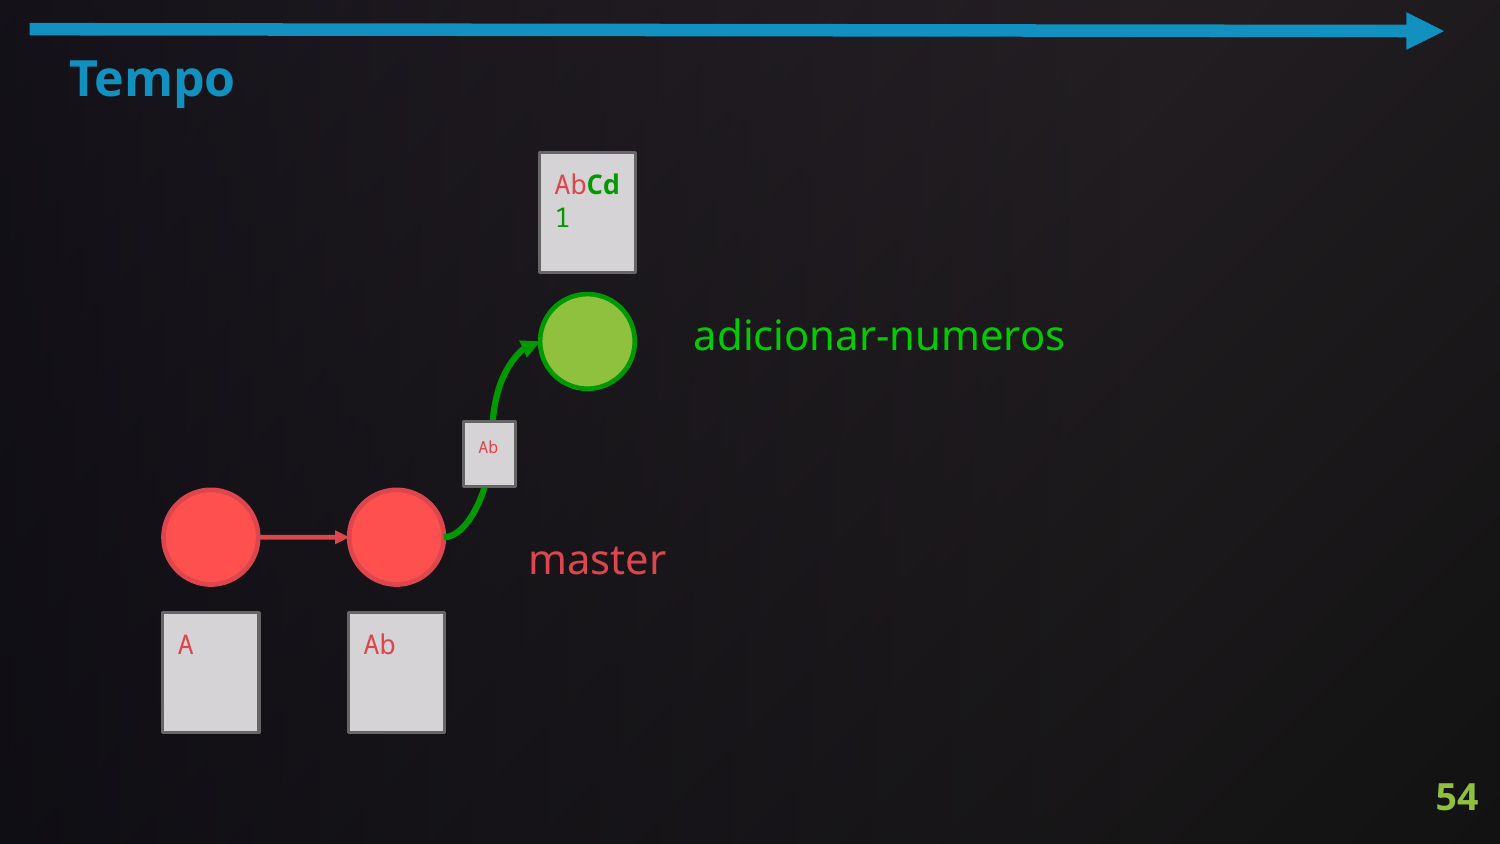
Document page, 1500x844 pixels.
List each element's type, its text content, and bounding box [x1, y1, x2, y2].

slide_number <number> [1407, 752, 1494, 844]
text_box Ab [348, 612, 445, 733]
text_box A [162, 612, 259, 733]
text_box [163, 489, 259, 585]
text_box AbCd 1 [539, 152, 636, 273]
text_box master [513, 517, 801, 582]
text_box Tempo [54, 31, 623, 138]
text_box Ab [463, 421, 516, 487]
text_box [349, 489, 444, 585]
text_box adicionar-numeros [678, 294, 1113, 359]
text_box [540, 294, 635, 389]
